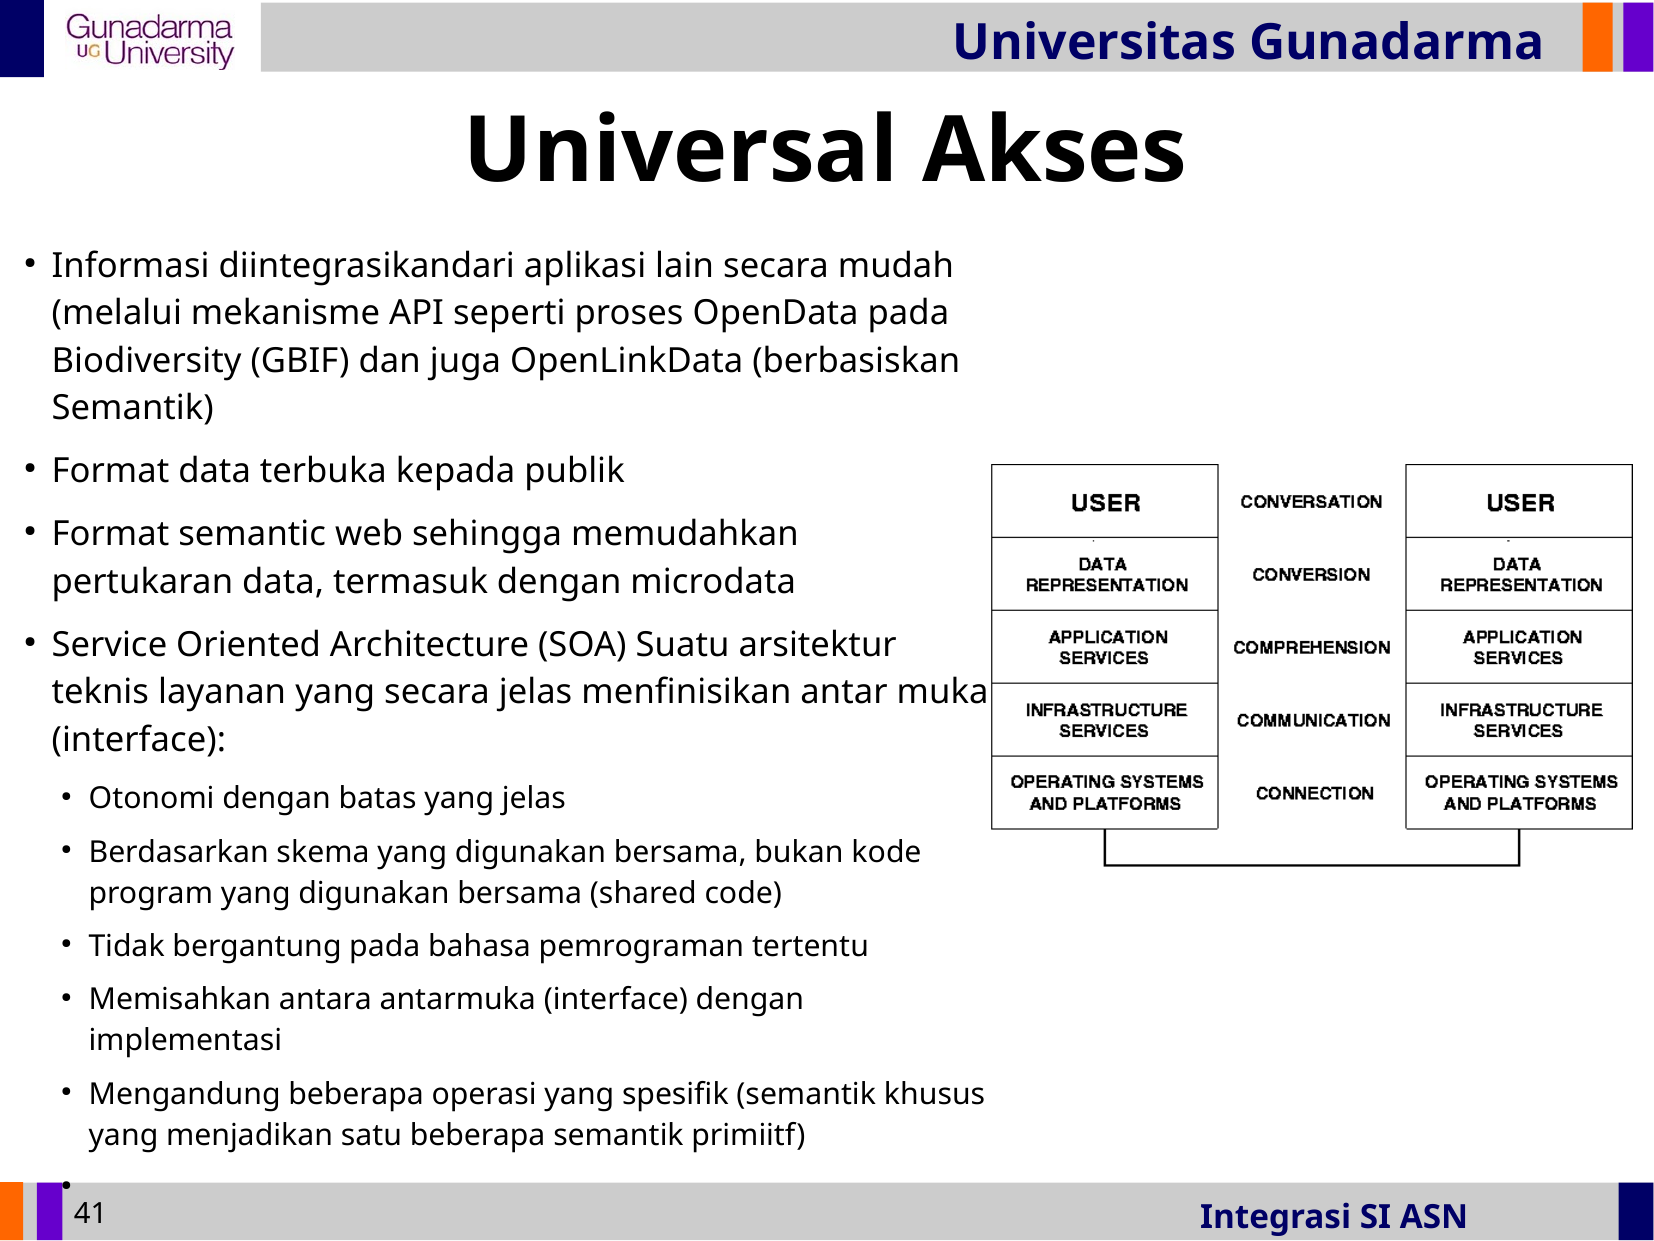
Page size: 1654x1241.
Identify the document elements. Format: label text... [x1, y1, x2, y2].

picture [990, 464, 1633, 869]
list Informasi diintegrasikandari aplikasi lain secara mudah (melalui mekanisme API seperti proses OpenData pada Biodiversity (GBIF) dan juga OpenLinkData (berbasiskan Semantik) Format data terbuka kepada publik Format semantic web sehingga memudahkan pertukaran data, termasuk dengan microdata Service Oriented Architecture (SOA) Suatu arsitektur teknis layanan yang secara jelas menfinisikan antar muka (interface): Otonomi dengan batas yang jelas Berdasarkan skema yang digunakan bersama, bukan kode program yang digunakan bersama (shared code) Tidak bergantung pada bahasa pemrograman tertentu Memisahkan antara antarmuka (interface) dengan implementasi Mengandung beberapa operasi yang spesifik (semantik khusus yang menjadikan satu beberapa semantik primiitf) [14, 240, 991, 1171]
title Universal Akses [27, 90, 1625, 201]
picture [65, 0, 235, 70]
